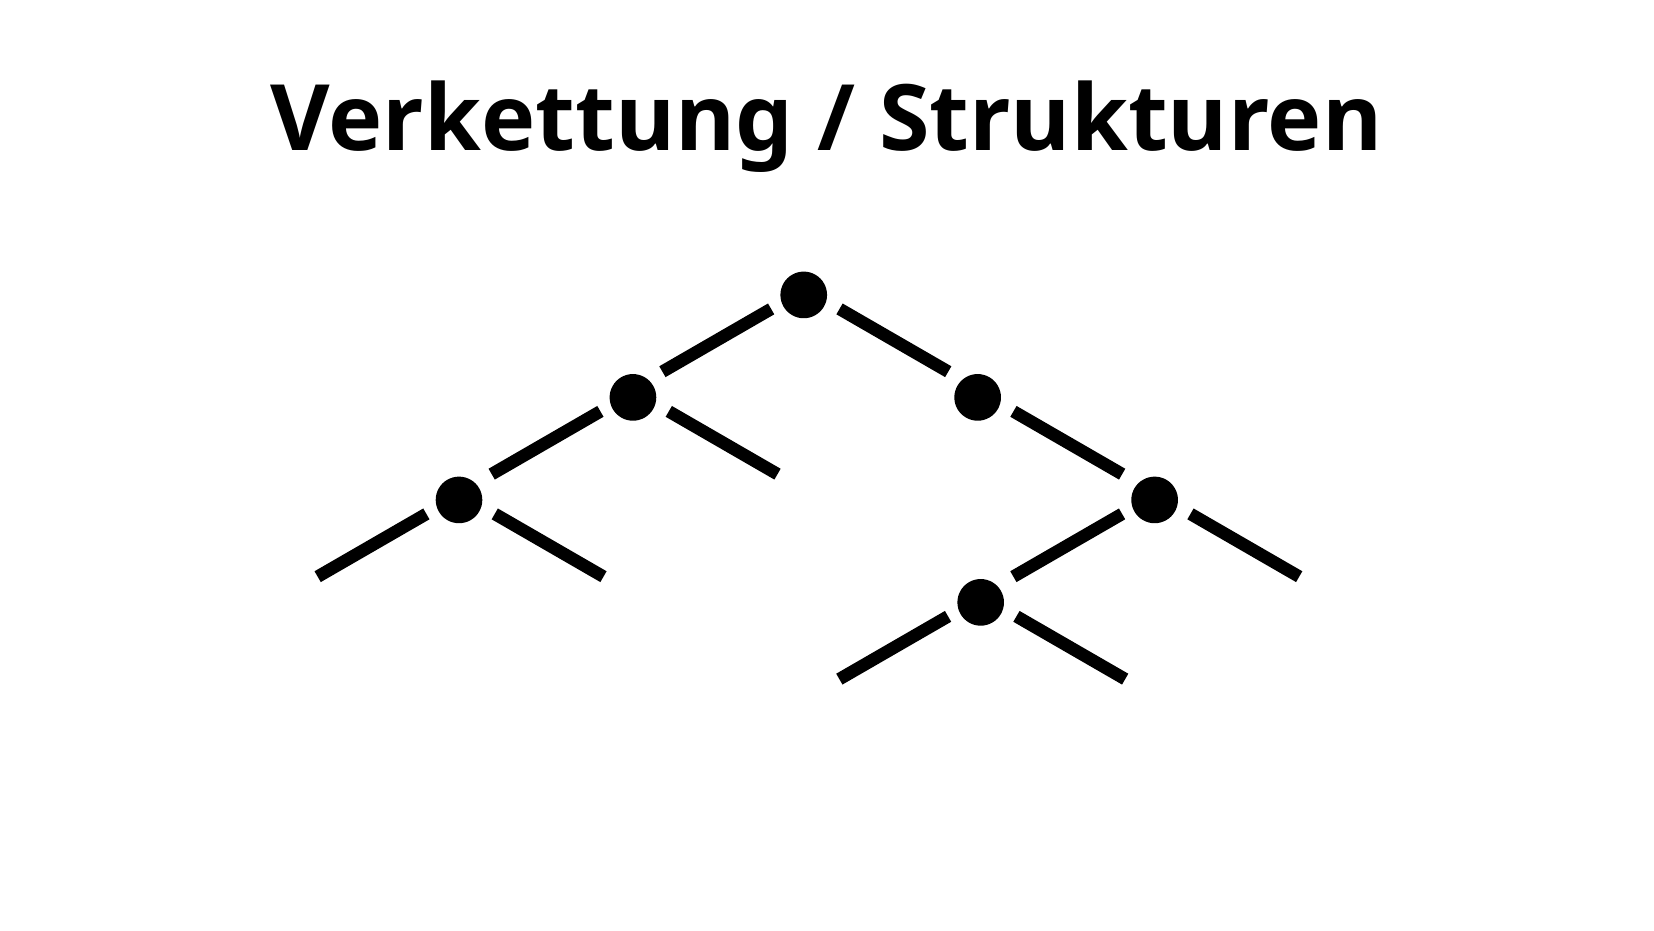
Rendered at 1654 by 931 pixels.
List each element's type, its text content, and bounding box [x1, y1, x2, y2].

title Verkettung / Strukturen [82, 37, 1571, 193]
text_box [435, 476, 483, 524]
text_box [1131, 476, 1178, 524]
text_box [609, 374, 657, 421]
text_box [954, 374, 1001, 421]
text_box [780, 271, 828, 319]
text_box [957, 579, 1004, 626]
